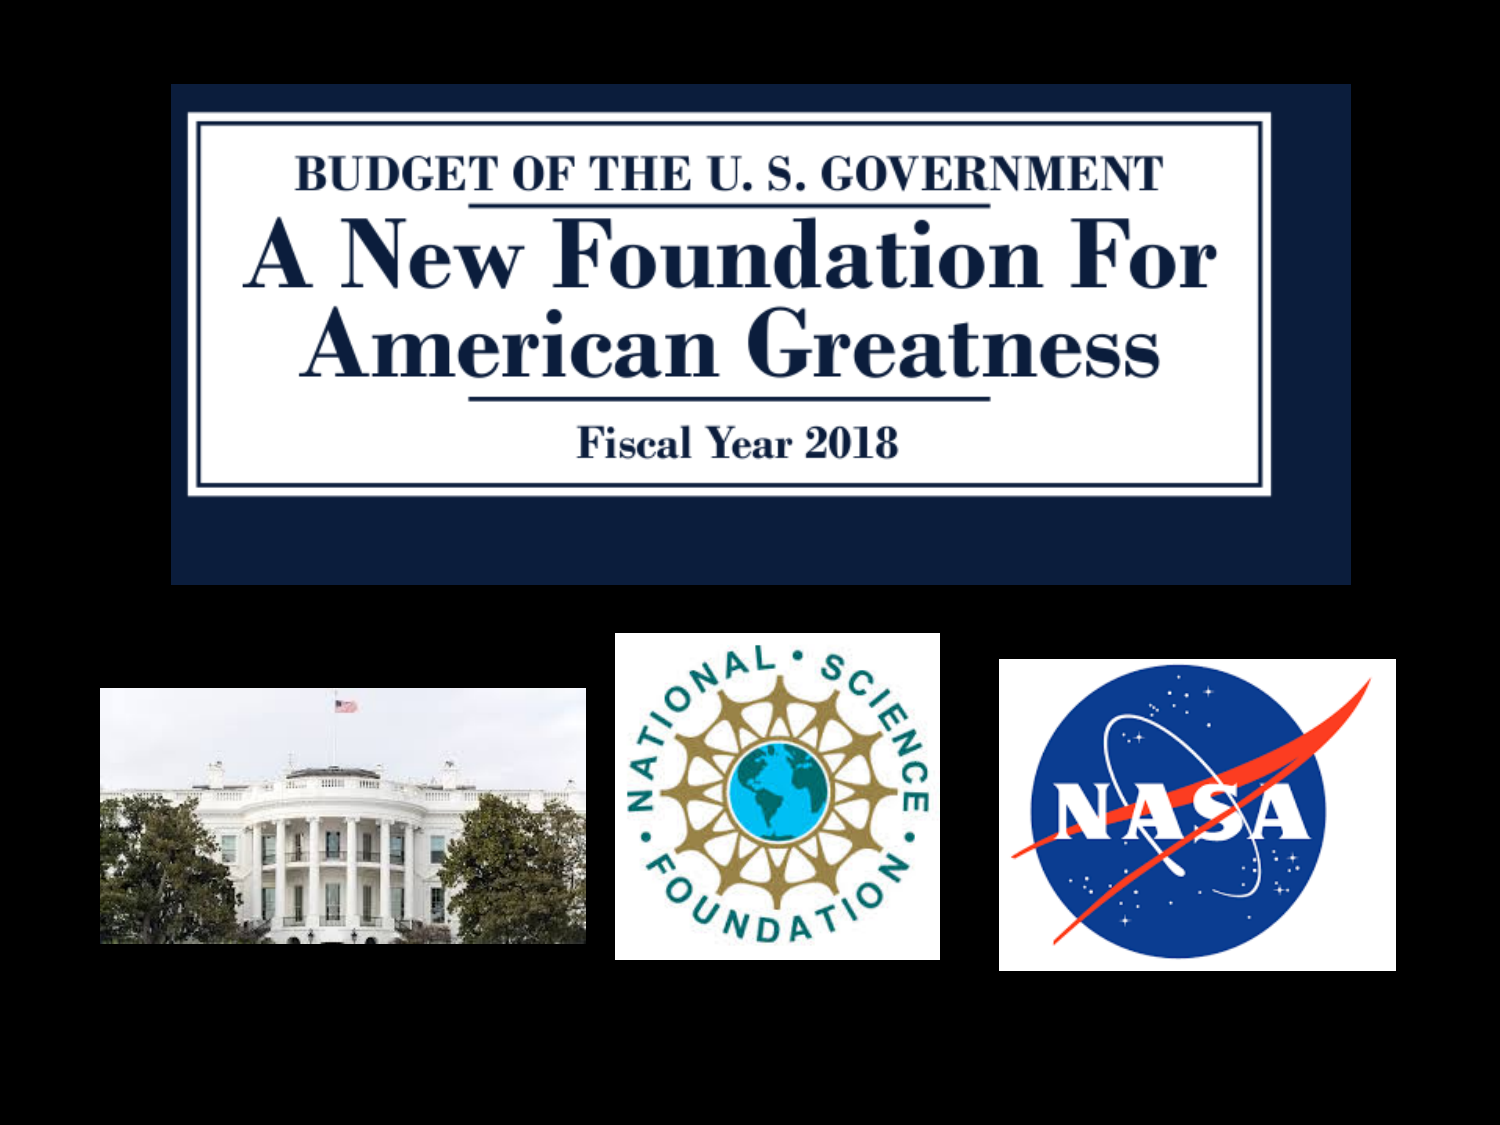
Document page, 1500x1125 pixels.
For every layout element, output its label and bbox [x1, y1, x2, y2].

picture [100, 688, 586, 944]
picture [171, 84, 1351, 586]
picture [999, 659, 1396, 971]
picture [615, 633, 940, 961]
